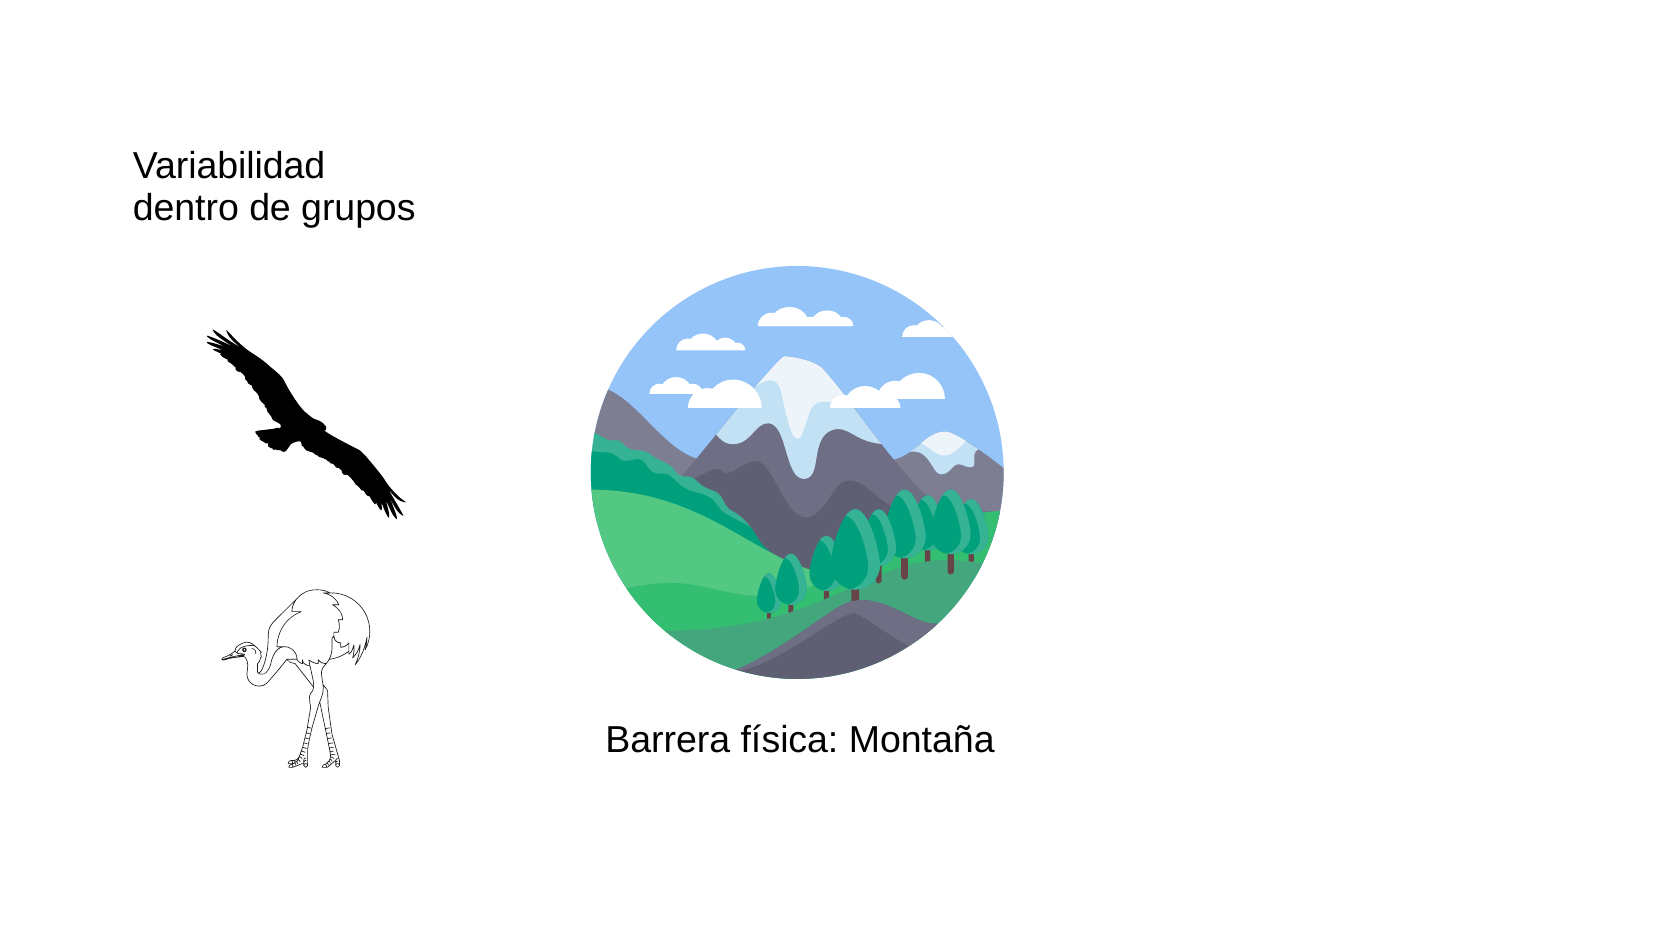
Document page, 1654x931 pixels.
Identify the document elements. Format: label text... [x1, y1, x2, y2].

picture [206, 324, 406, 524]
picture [590, 265, 1004, 680]
text_box Variabilidad dentro de grupos [118, 137, 443, 237]
text_box Barrera física: Montaña [590, 710, 1034, 768]
picture [206, 589, 385, 768]
